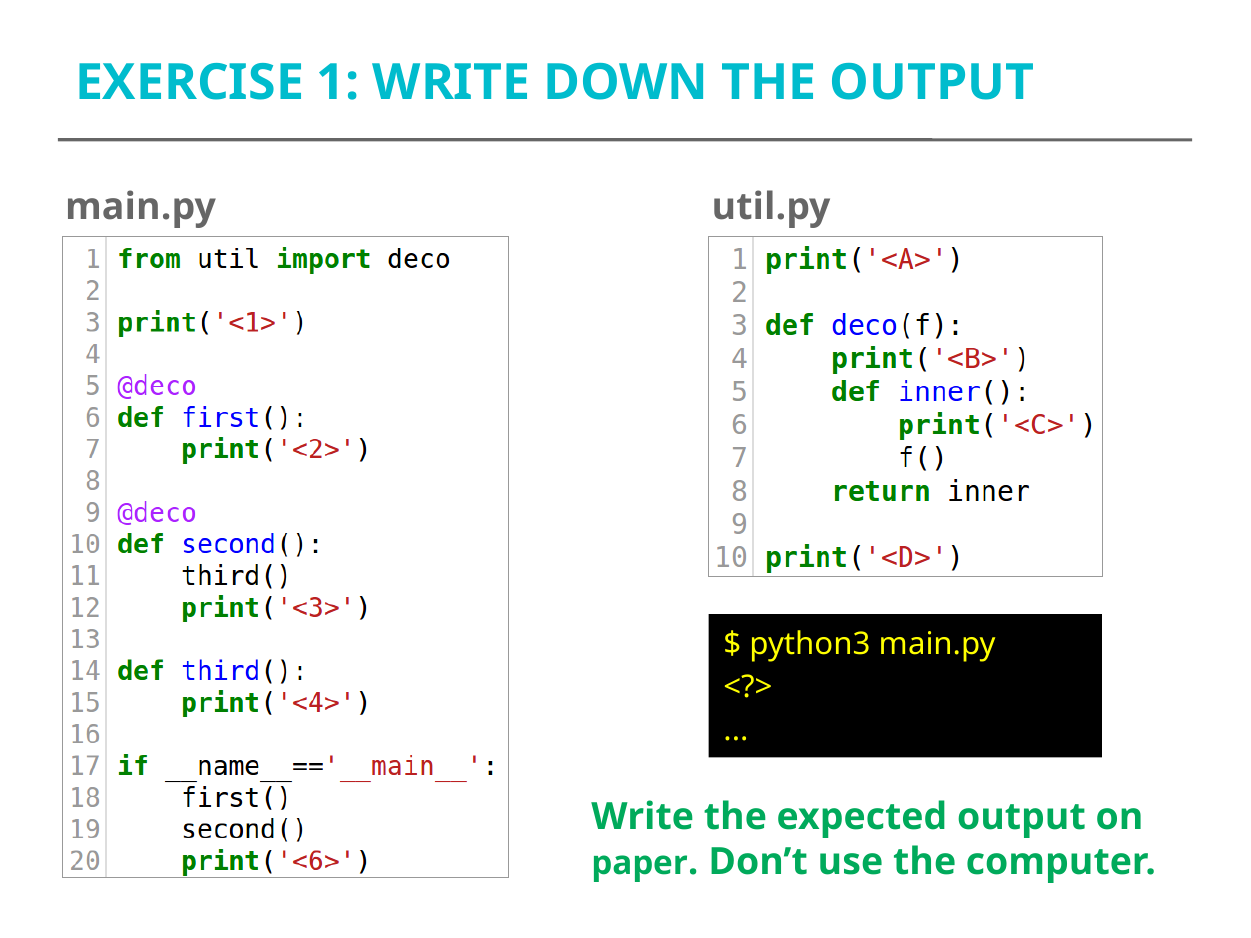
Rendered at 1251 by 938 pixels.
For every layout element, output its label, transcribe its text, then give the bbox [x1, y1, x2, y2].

picture [708, 236, 1103, 577]
title EXERCISE 1: WRITE DOWN THE OUTPUT [62, 37, 1188, 122]
list Write the expected output on paper. Don’t use the computer. [578, 779, 1229, 938]
text_box $ python3 main.py <?> ... [708, 614, 1102, 753]
picture [62, 236, 509, 878]
text_box util.py [696, 171, 895, 237]
text_box main.py [50, 171, 249, 237]
list [249, 198, 1188, 878]
